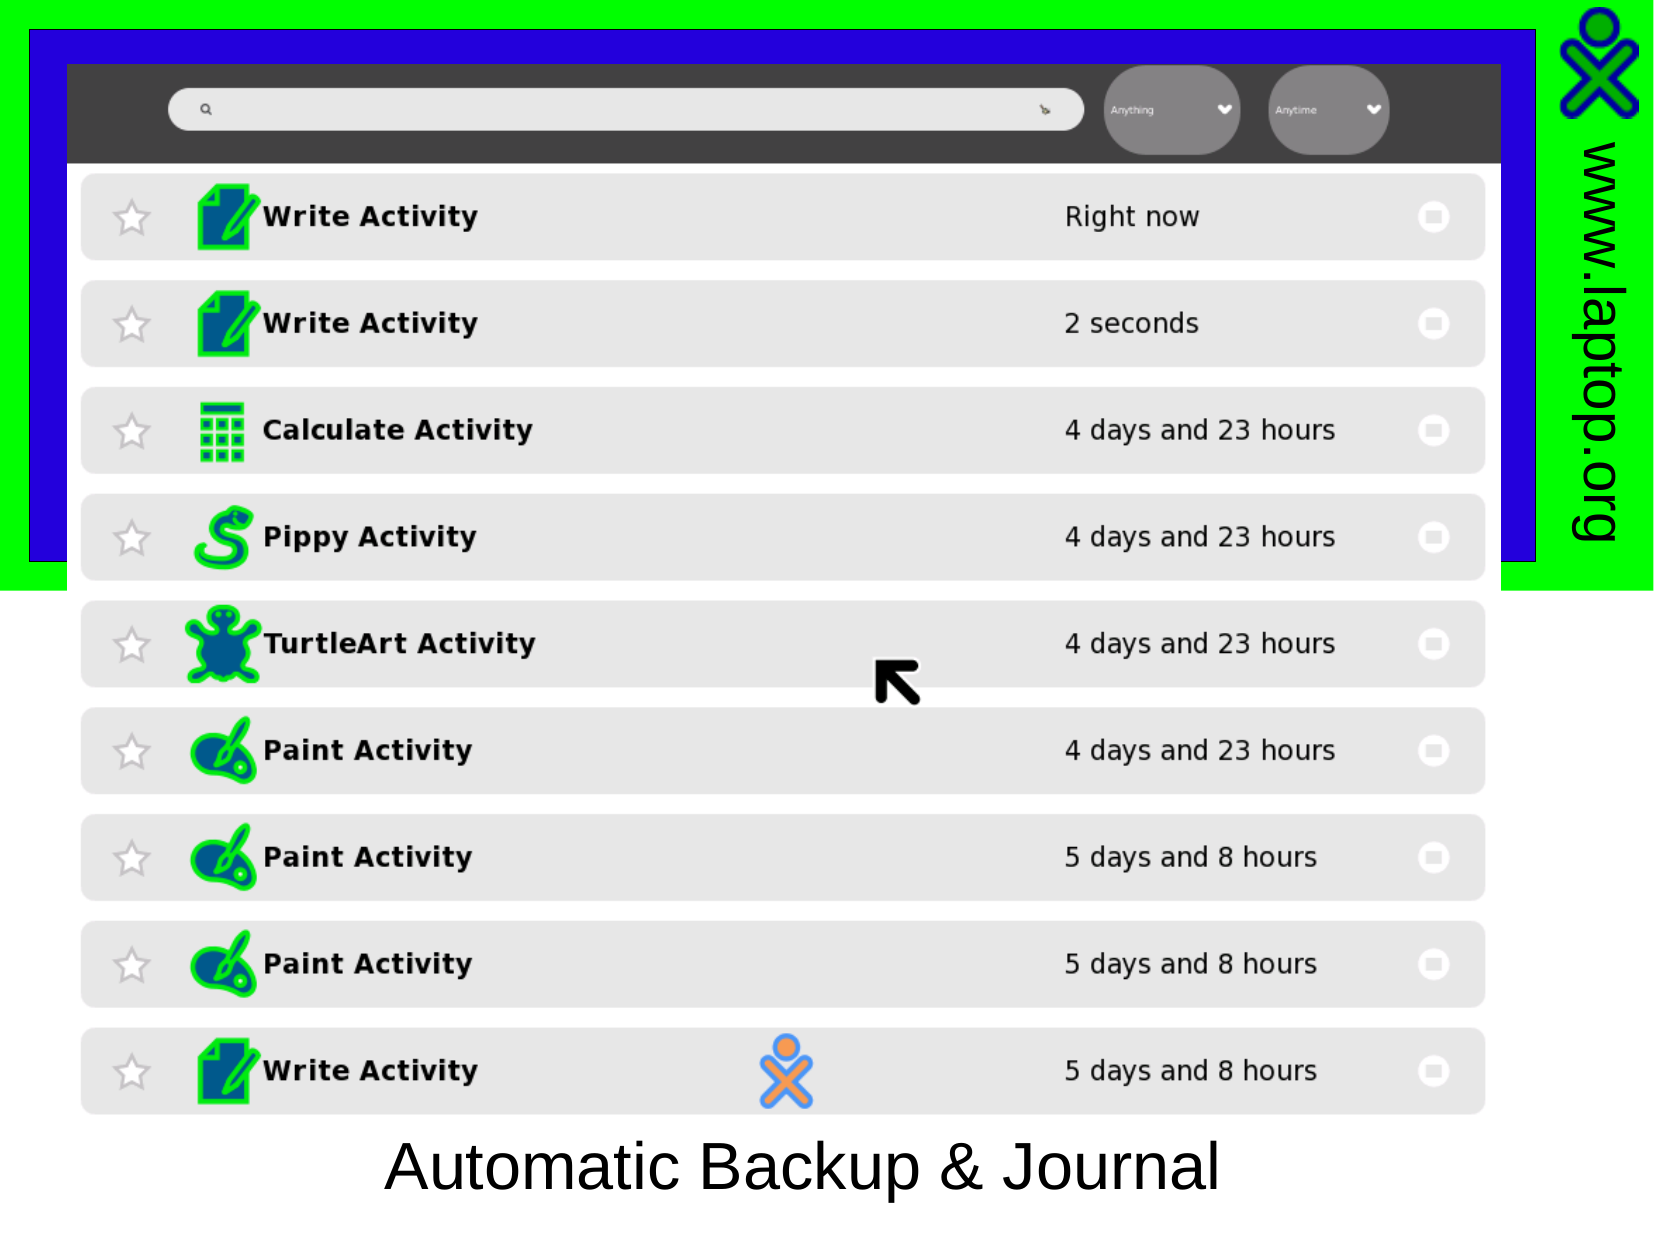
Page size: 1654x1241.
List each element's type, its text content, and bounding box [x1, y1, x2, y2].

picture [67, 64, 1501, 1092]
picture [1559, 7, 1639, 119]
title [59, 49, 1506, 532]
subtitle Automatic Backup & Journal [59, 1092, 1548, 1241]
